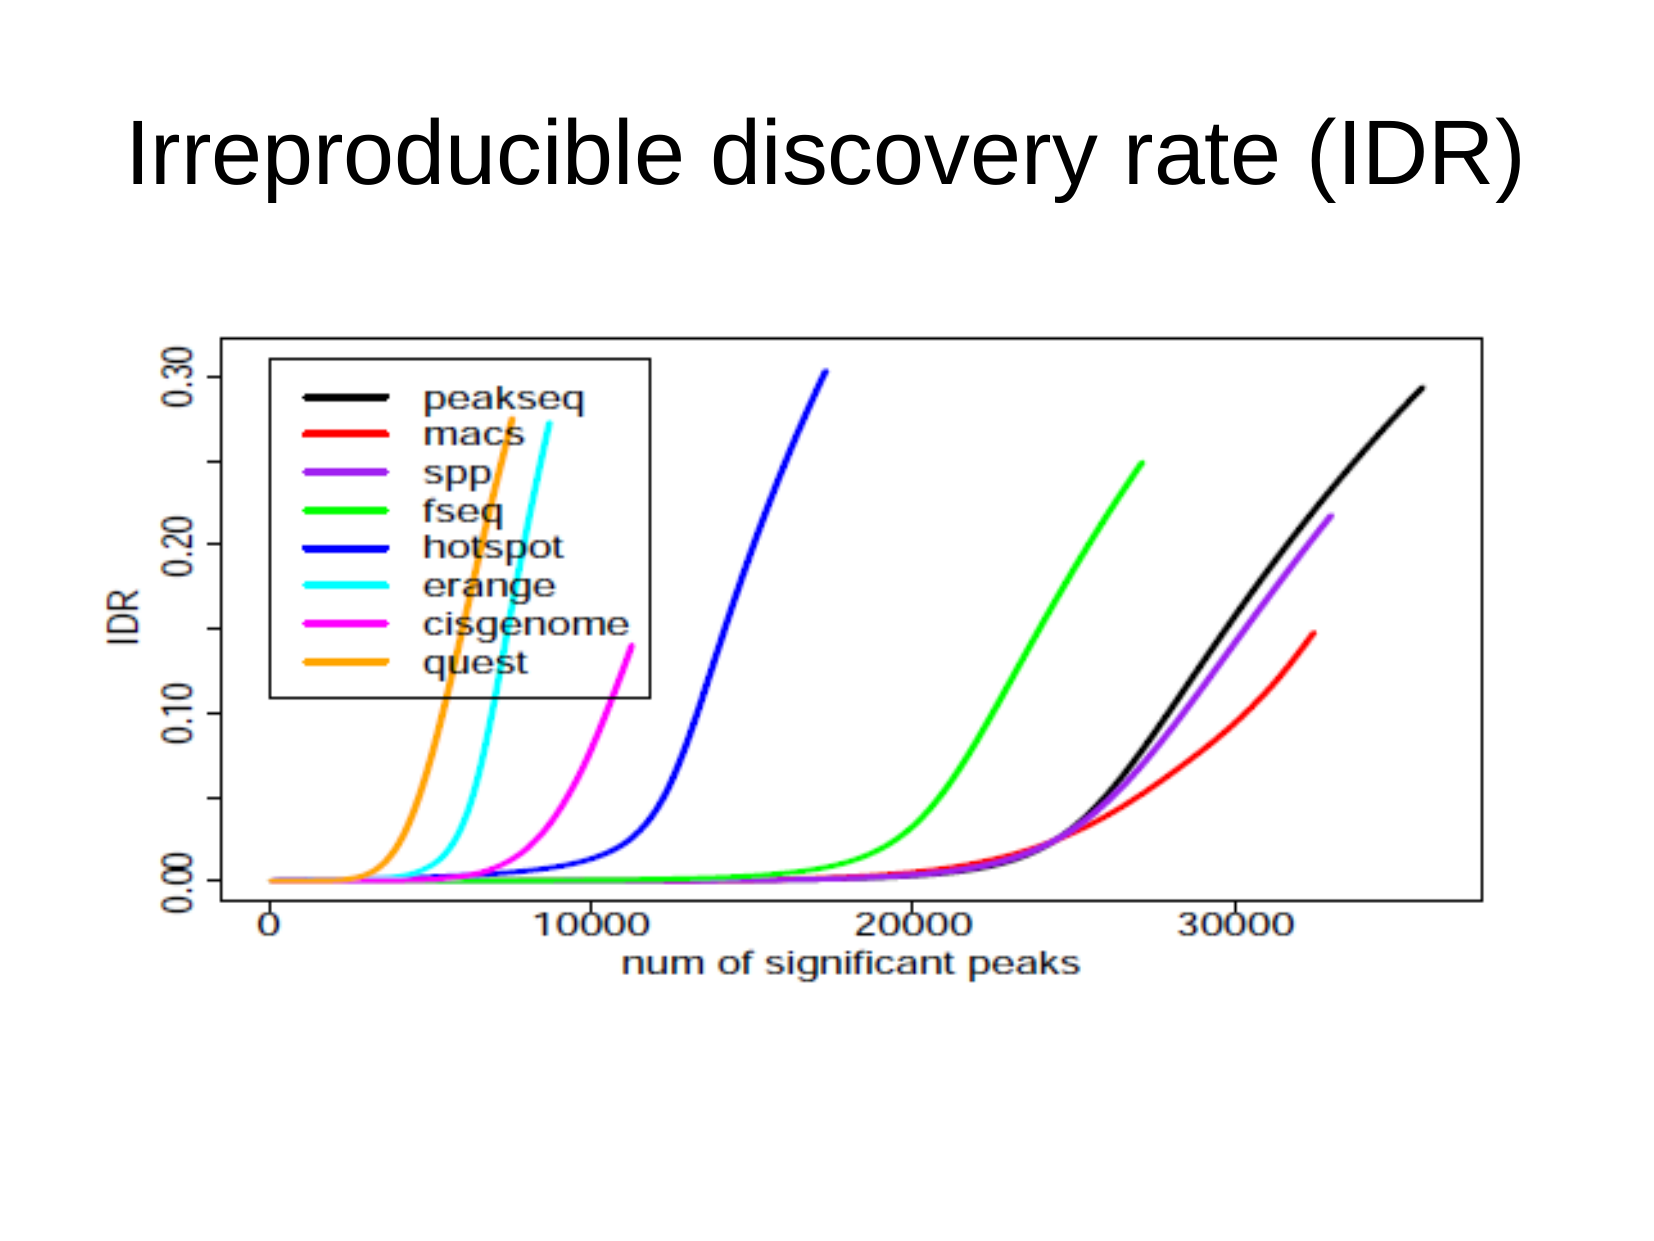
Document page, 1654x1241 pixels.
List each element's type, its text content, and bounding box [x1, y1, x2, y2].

title Irreproducible discovery rate (IDR) [82, 49, 1571, 257]
picture [82, 302, 1538, 998]
